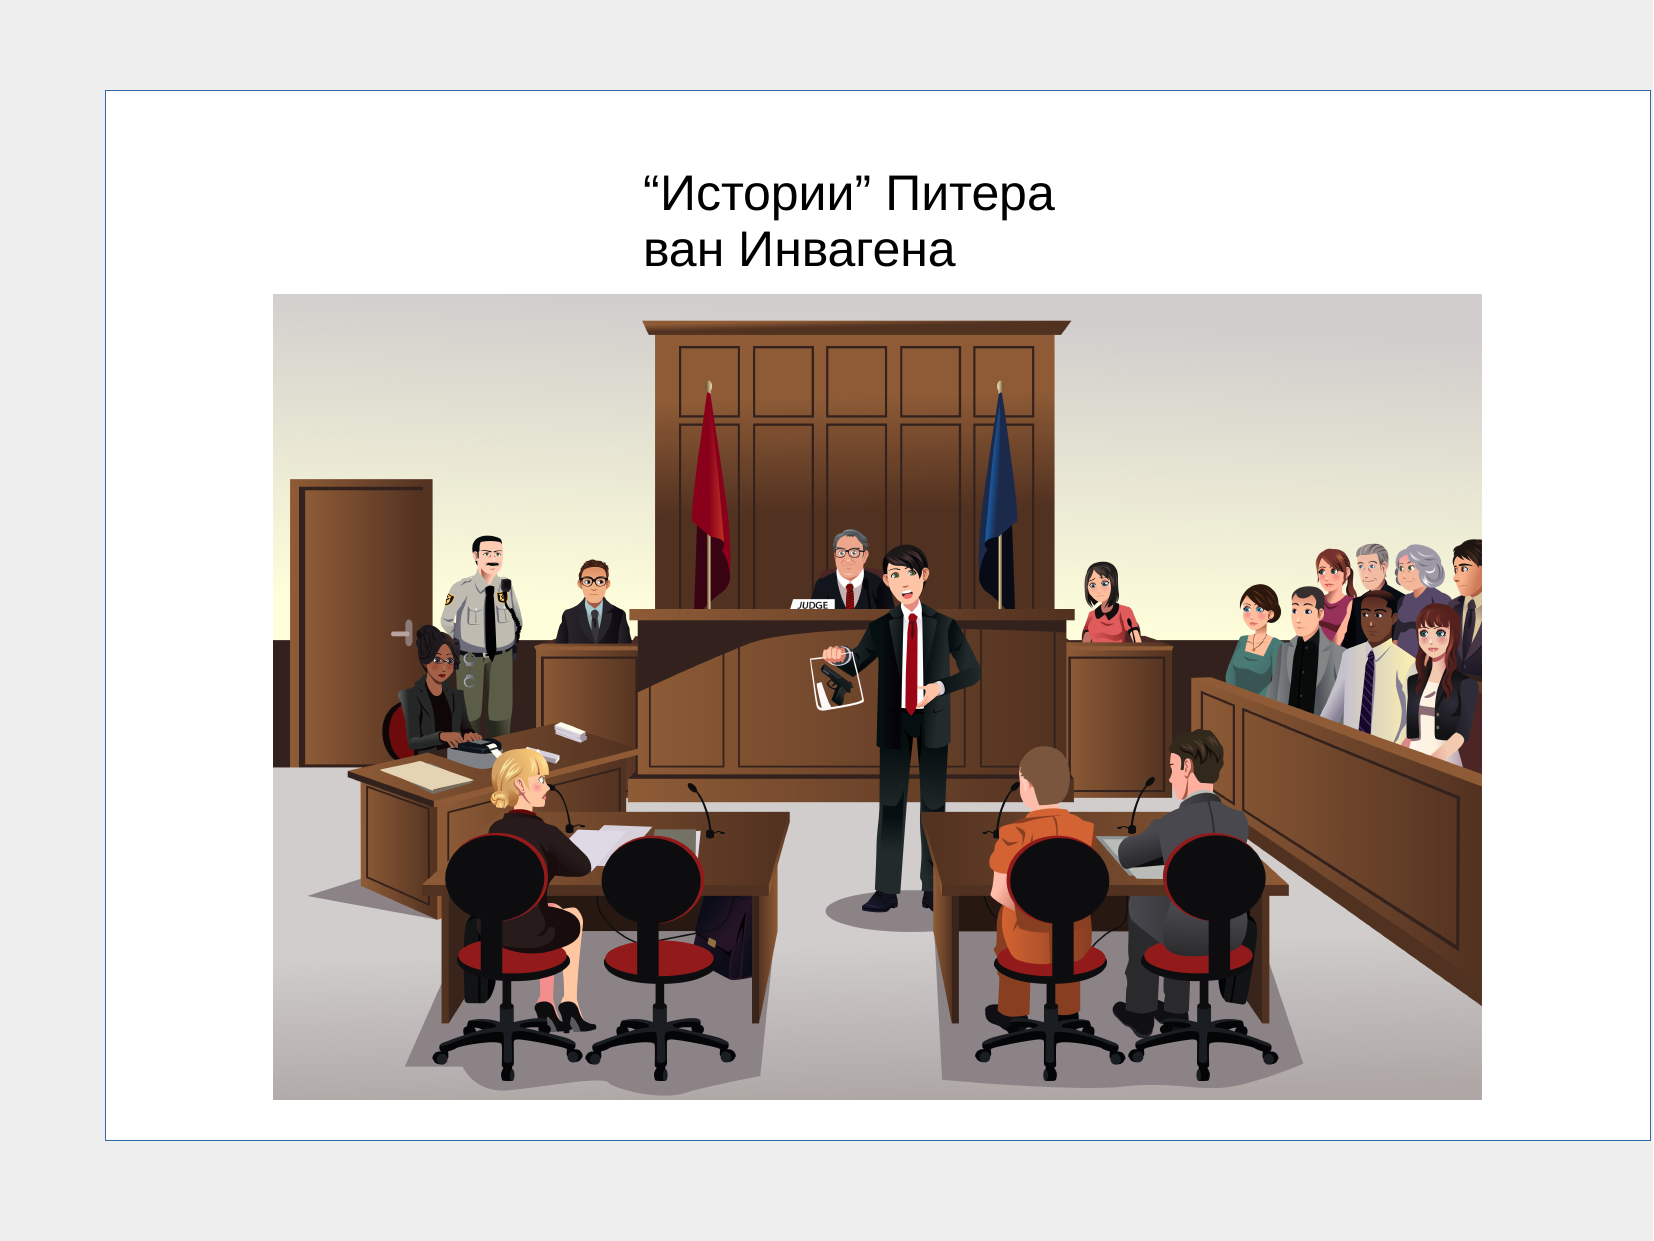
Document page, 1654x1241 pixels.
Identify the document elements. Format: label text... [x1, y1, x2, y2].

text_box [105, 90, 1651, 1141]
subtitle “Истории” Питера ван Инвагена [607, 165, 1089, 291]
picture [273, 294, 1482, 1100]
